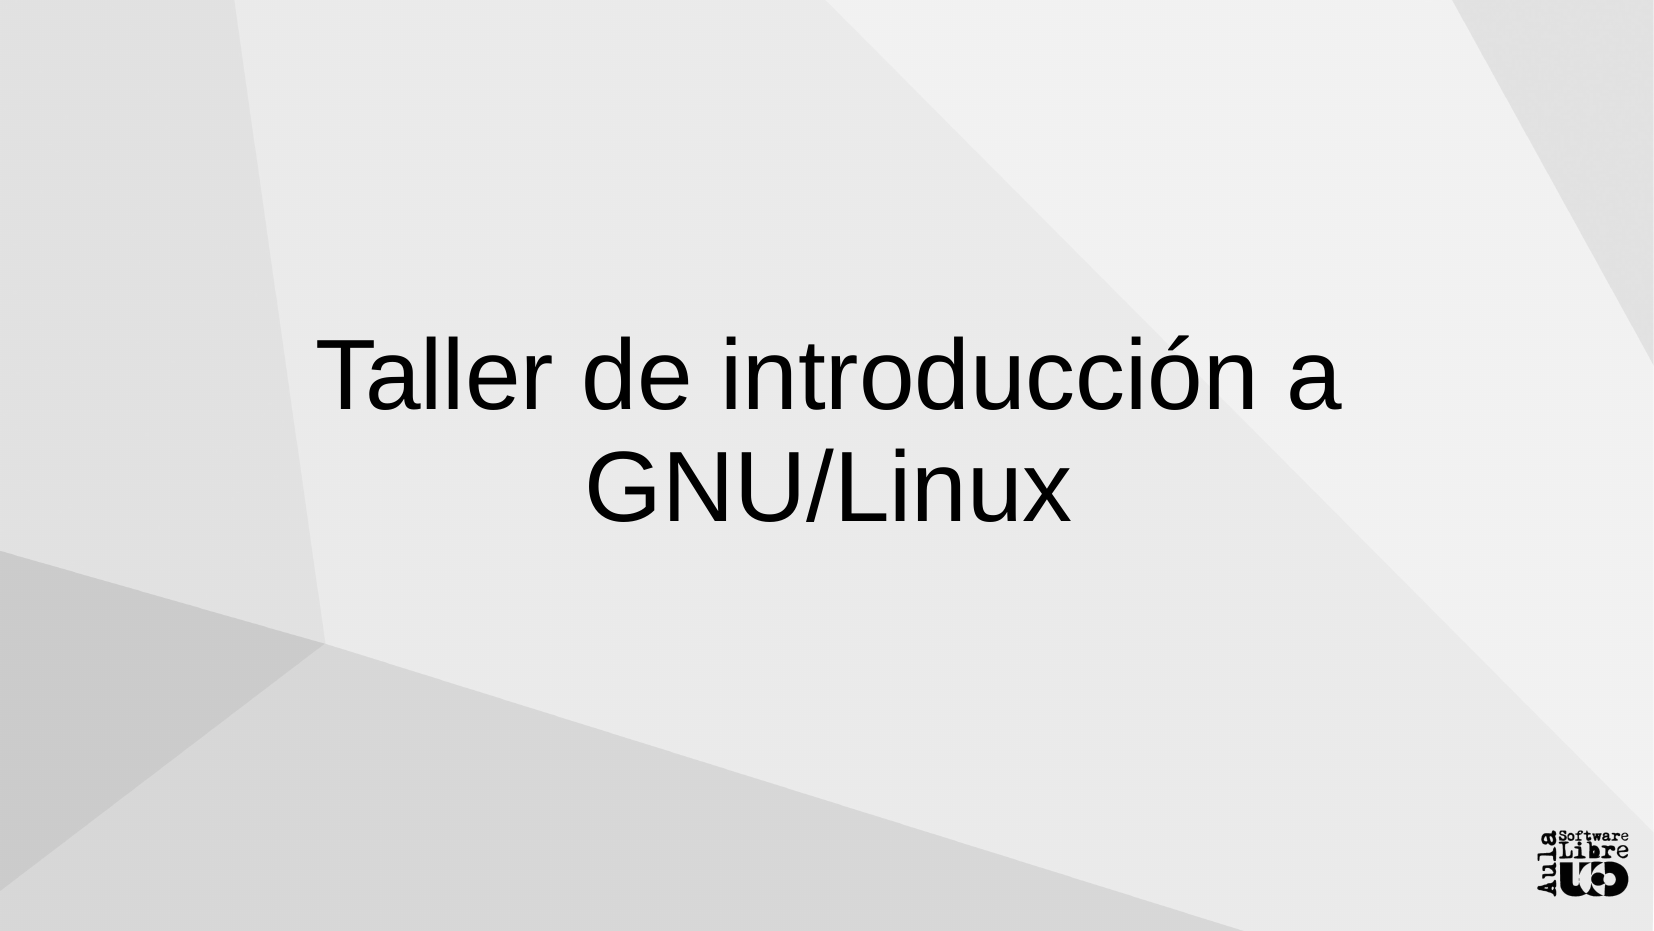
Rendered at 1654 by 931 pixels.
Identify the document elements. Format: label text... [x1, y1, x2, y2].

subtitle Taller de introducción a GNU/Linux [82, 37, 1576, 826]
picture [0, 0, 1654, 931]
